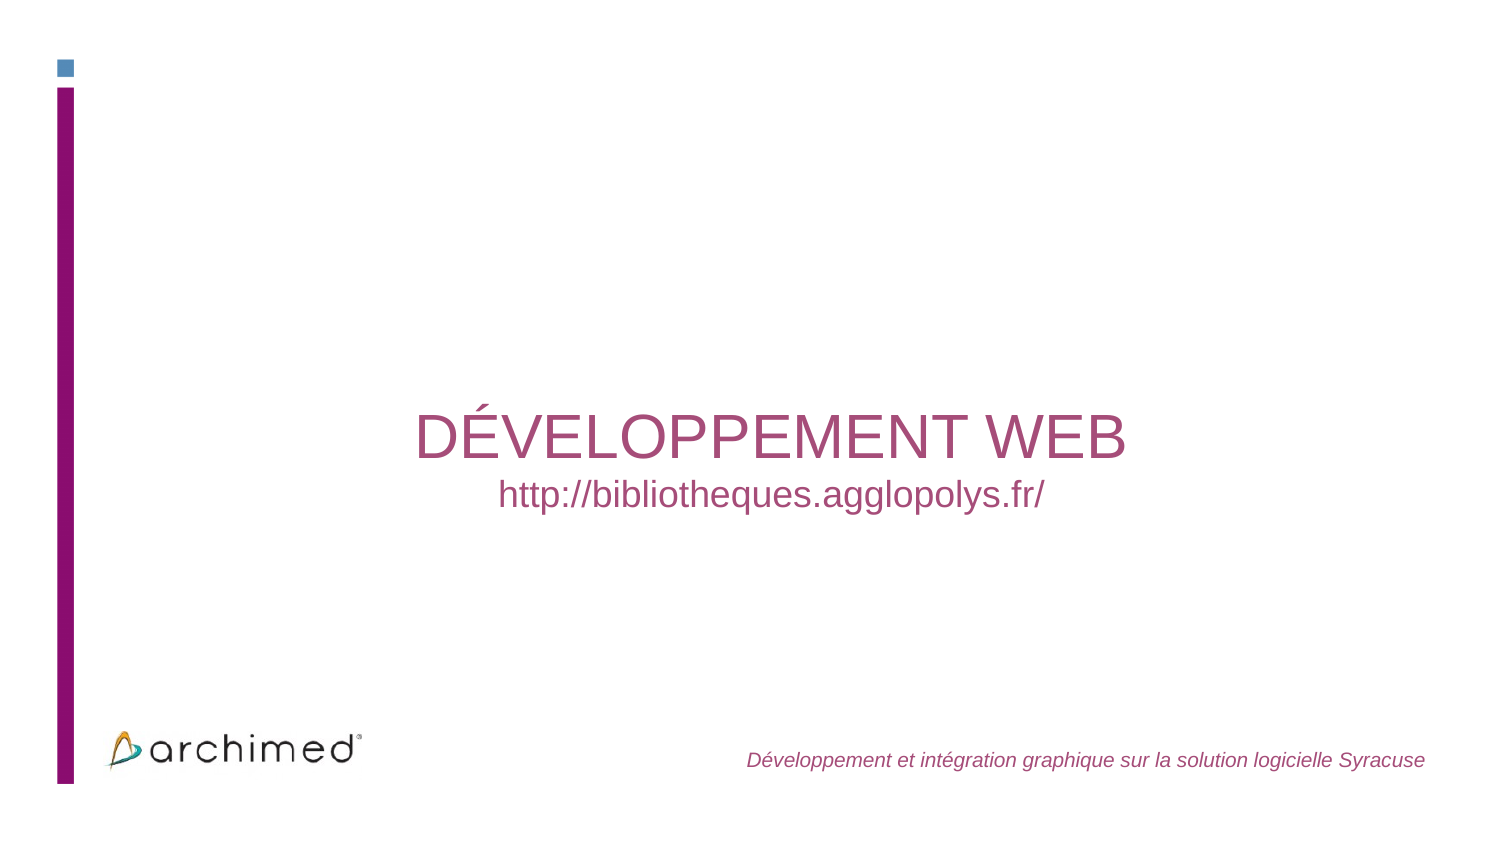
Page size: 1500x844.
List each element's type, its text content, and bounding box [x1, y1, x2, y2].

title Développement et intégration graphique sur la solution logicielle Syracuse [81, 743, 1441, 787]
text_box DÉVELOPPEMENT WEB http://bibliotheques.agglopolys.fr/ [103, 380, 1441, 464]
picture [57, 59, 74, 785]
picture [103, 731, 362, 780]
